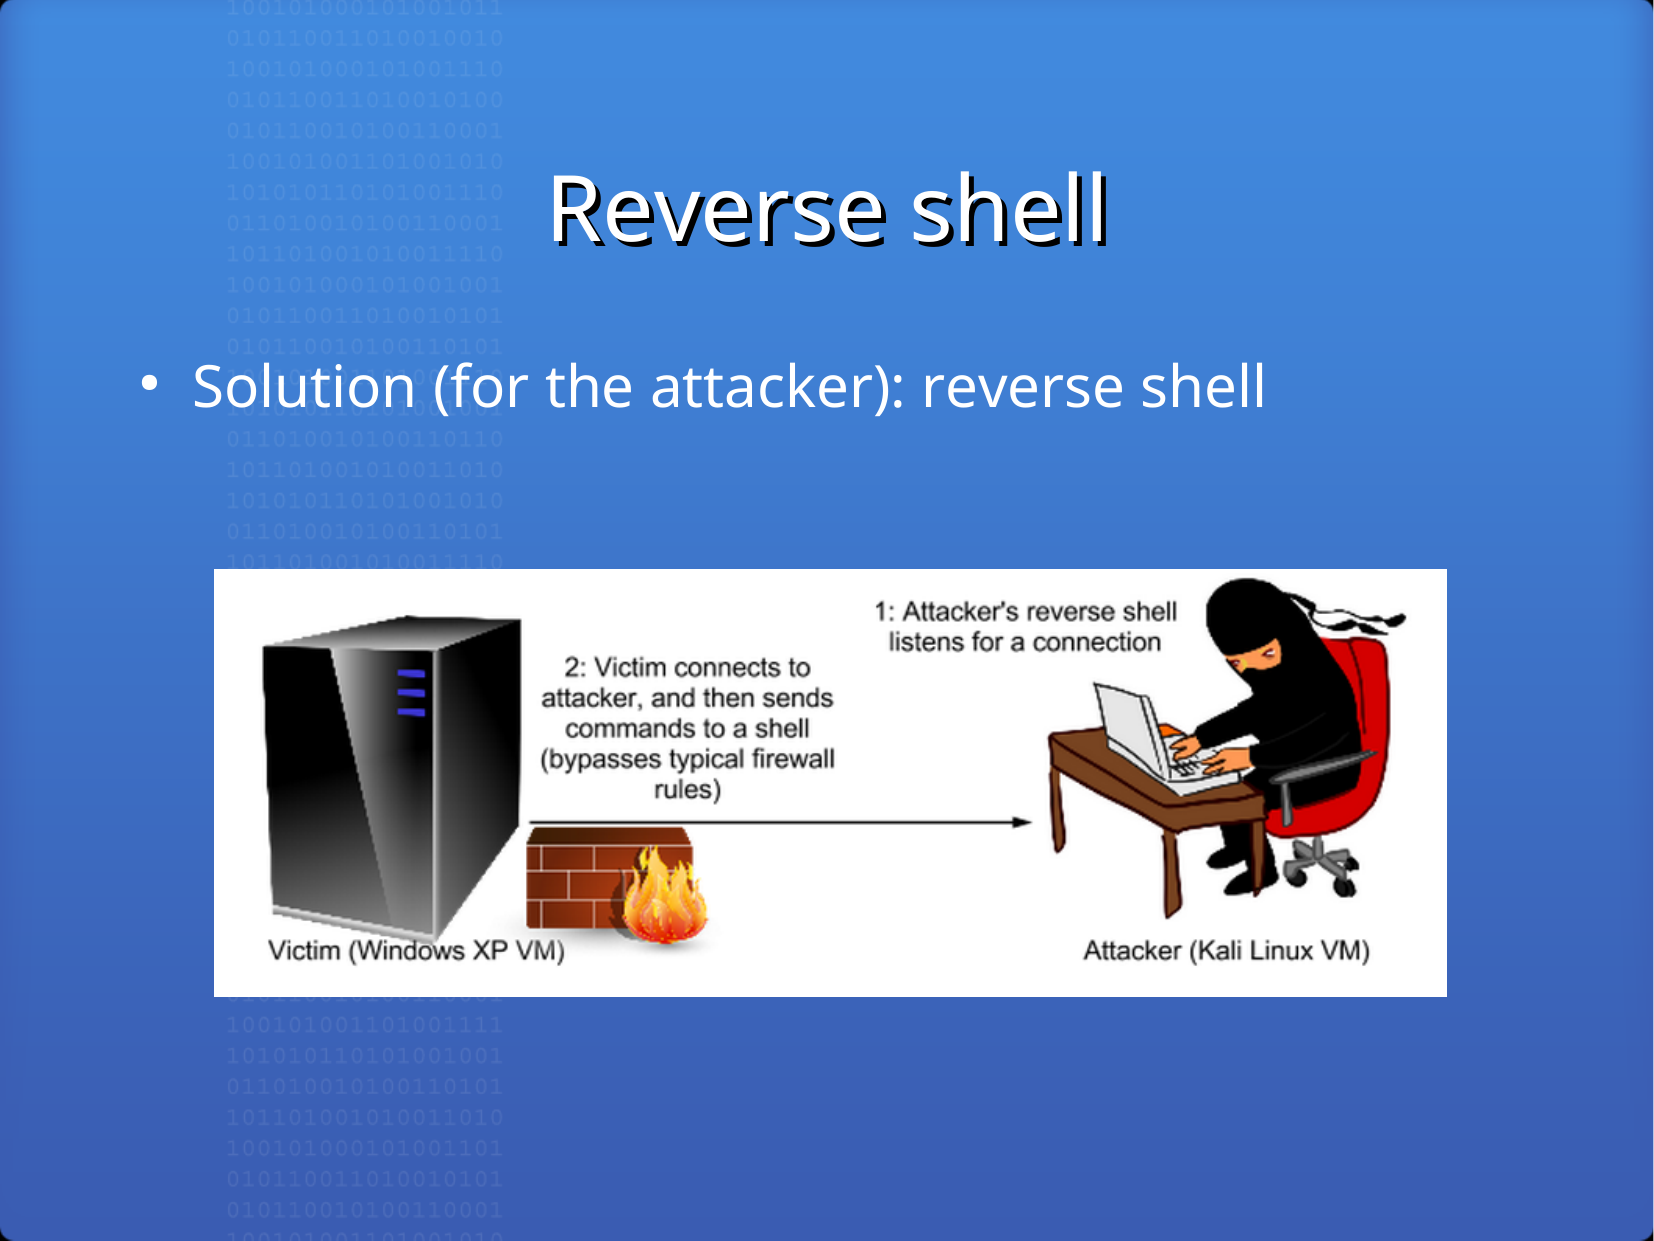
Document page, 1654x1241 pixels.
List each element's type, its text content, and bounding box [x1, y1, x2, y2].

title Reverse shell [121, 102, 1534, 310]
picture [0, 0, 1654, 1241]
list Solution (for the attacker): reverse shell [121, 344, 1534, 1127]
